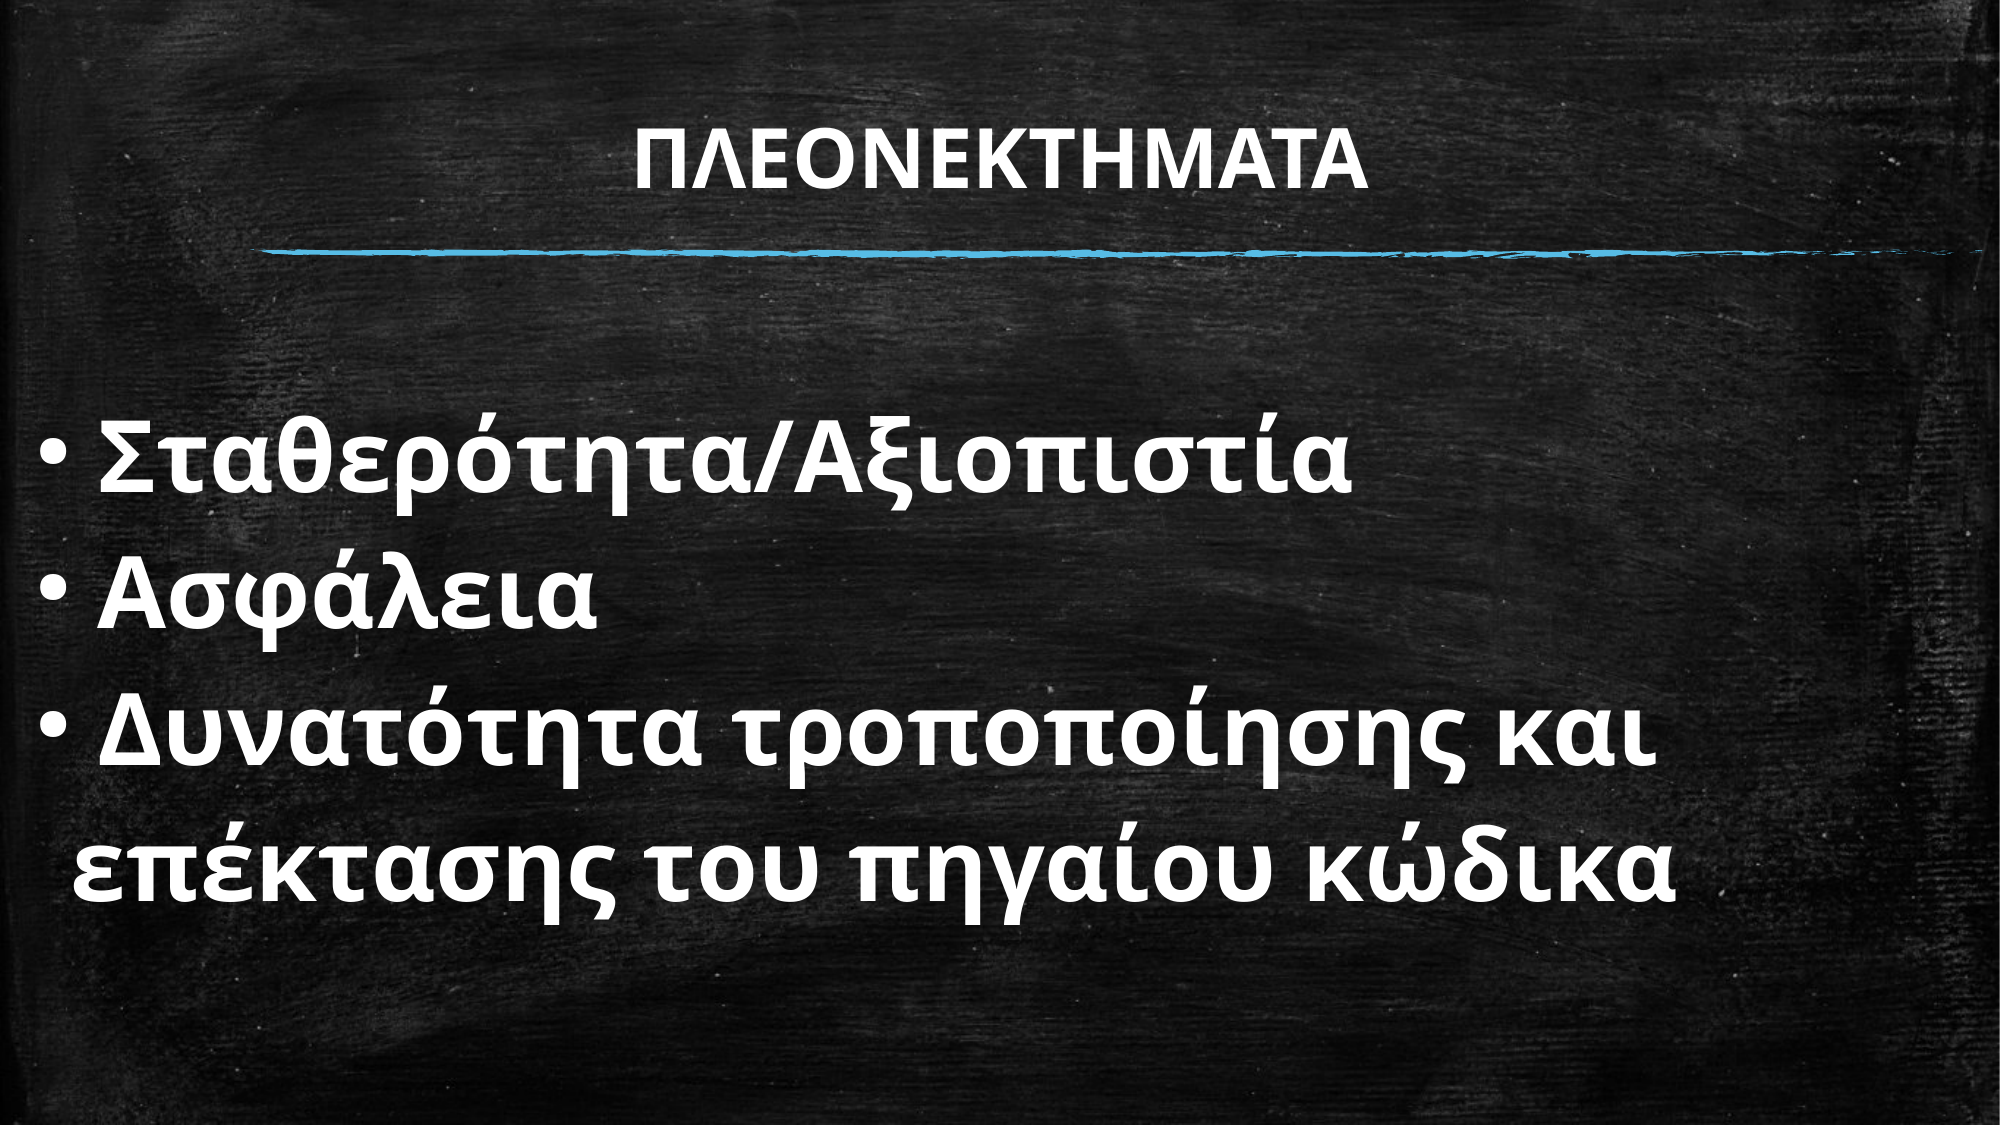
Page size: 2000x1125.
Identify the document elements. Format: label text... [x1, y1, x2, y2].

picture [0, 0, 2000, 1125]
title ΠΛΕΟΝΕΚΤΗΜΑΤΑ [249, 45, 1750, 213]
subtitle Σταθερότητα/Αξιοπιστία Ασφάλεια Δυνατότητα τροποποίησης και επέκτασης του πηγαίου κώδικα [35, 295, 1961, 1125]
